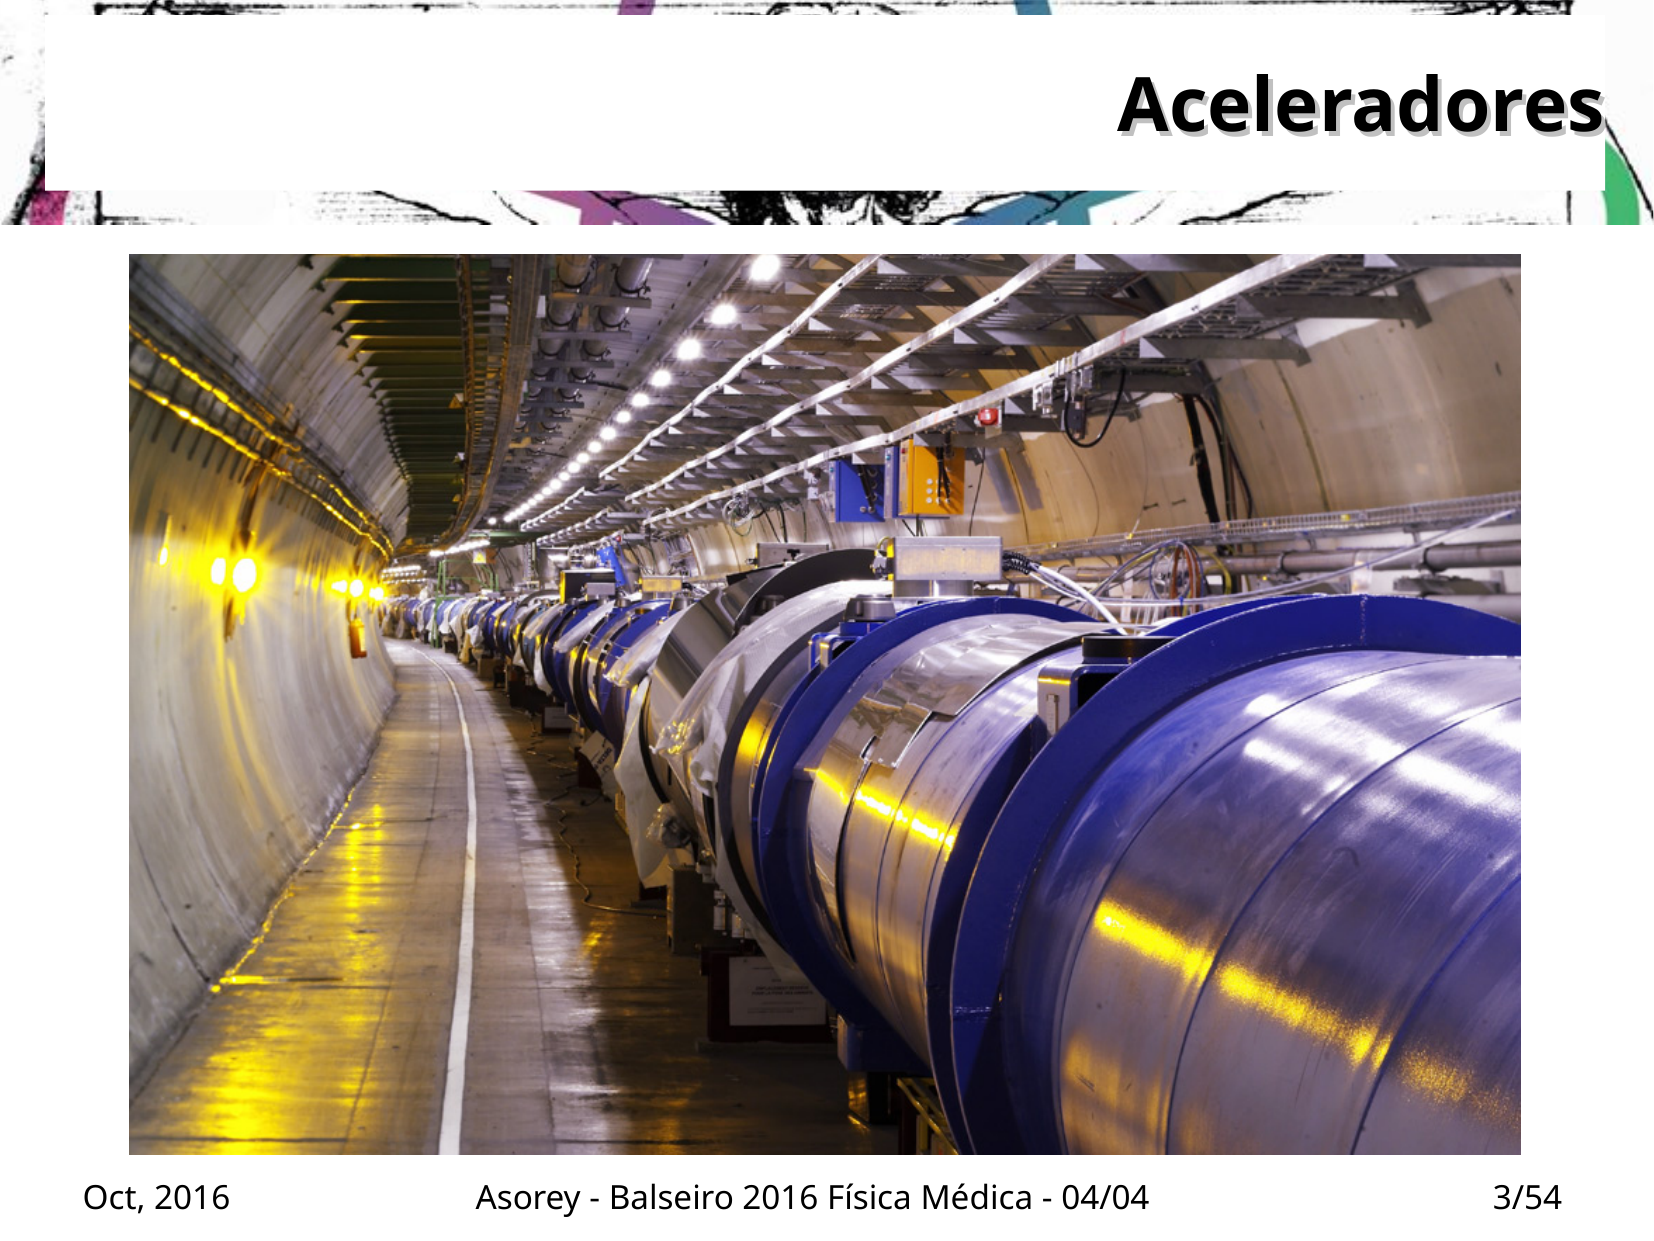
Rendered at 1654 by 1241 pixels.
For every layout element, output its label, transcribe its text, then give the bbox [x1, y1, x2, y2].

picture [129, 254, 1521, 1156]
picture [0, 0, 1654, 225]
title Aceleradores [45, 15, 1606, 191]
